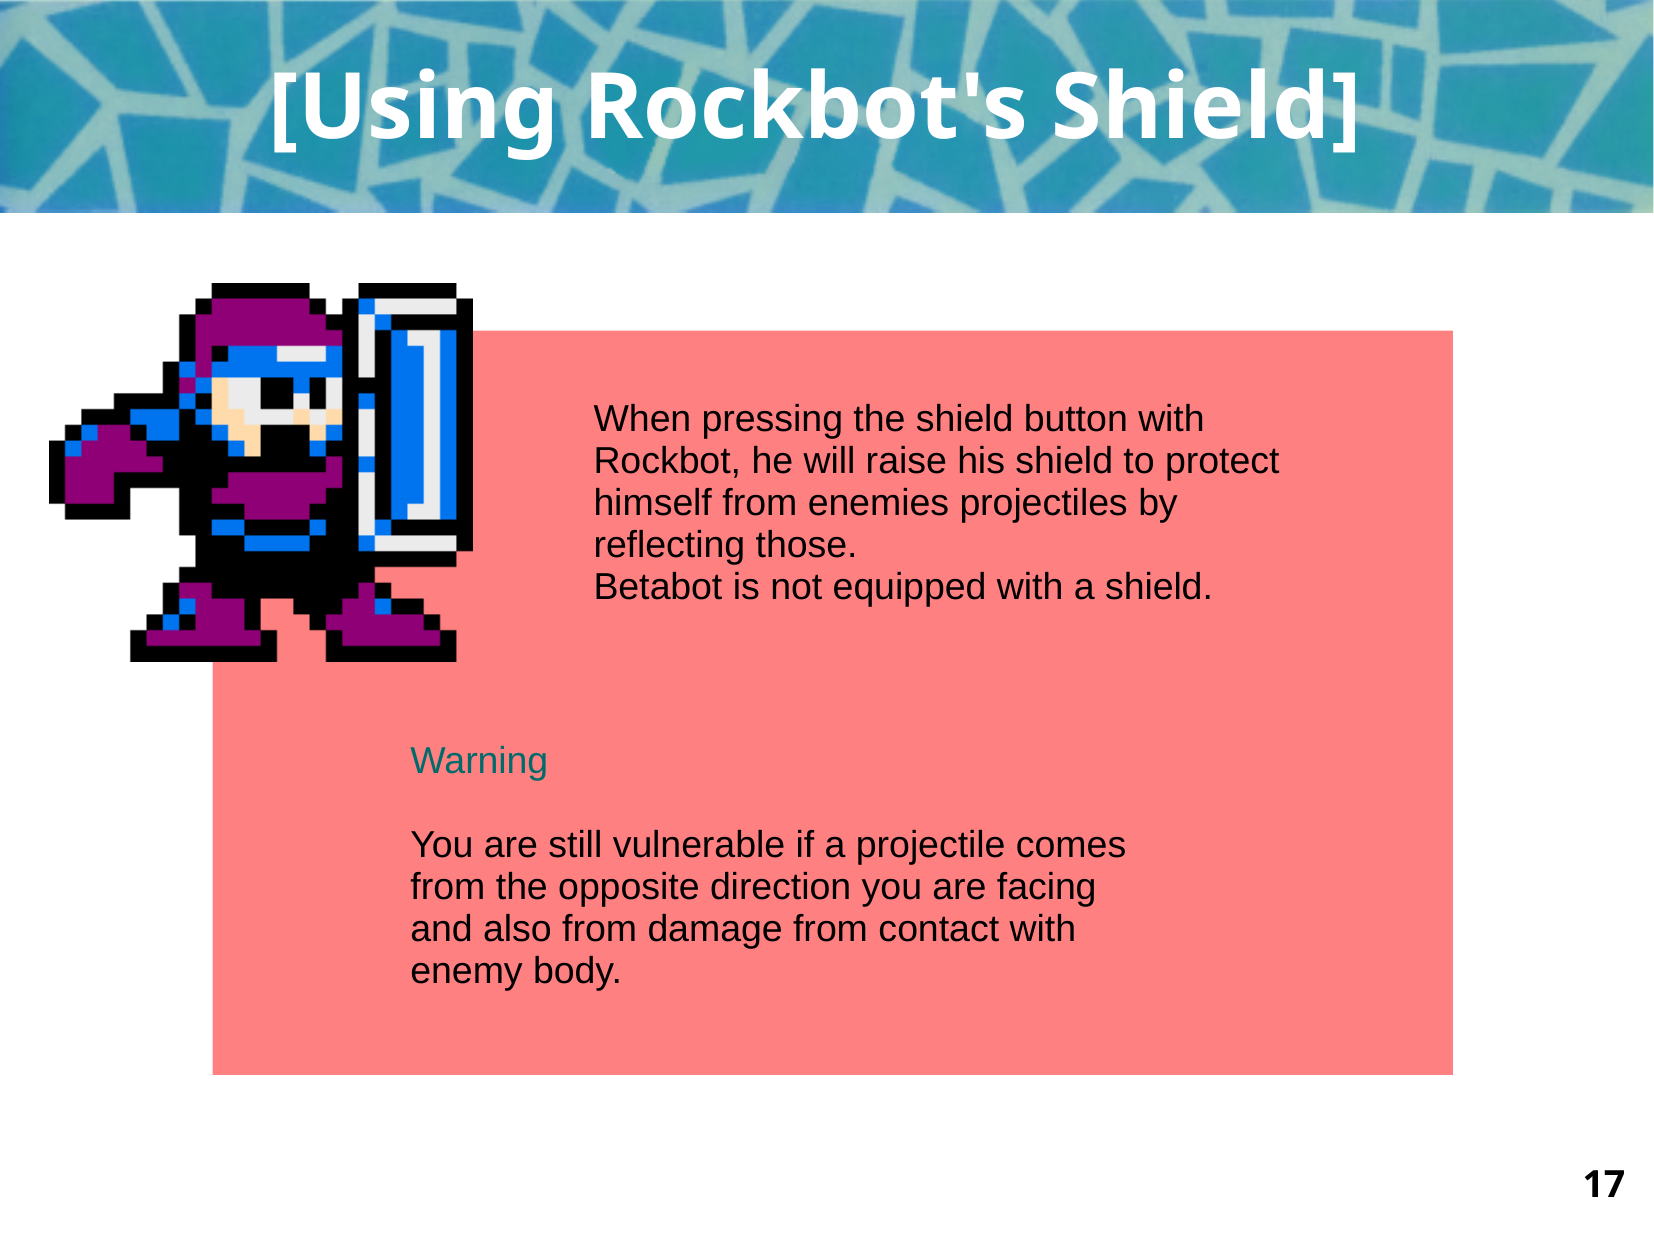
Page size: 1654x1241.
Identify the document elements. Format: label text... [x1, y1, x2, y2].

picture [49, 283, 473, 662]
text_box [212, 330, 1453, 1075]
picture [0, 0, 1654, 213]
text_box When pressing the shield button with Rockbot, he will raise his shield to protect himself from enemies projectiles by reflecting those. Betabot is not equipped with a shield. [578, 389, 1335, 615]
text_box Warning You are still vulnerable if a projectile comes from the opposite direction you are facing and also from damage from contact with enemy body. [395, 732, 1152, 1000]
title [Using Rockbot's Shield] [70, 0, 1559, 208]
